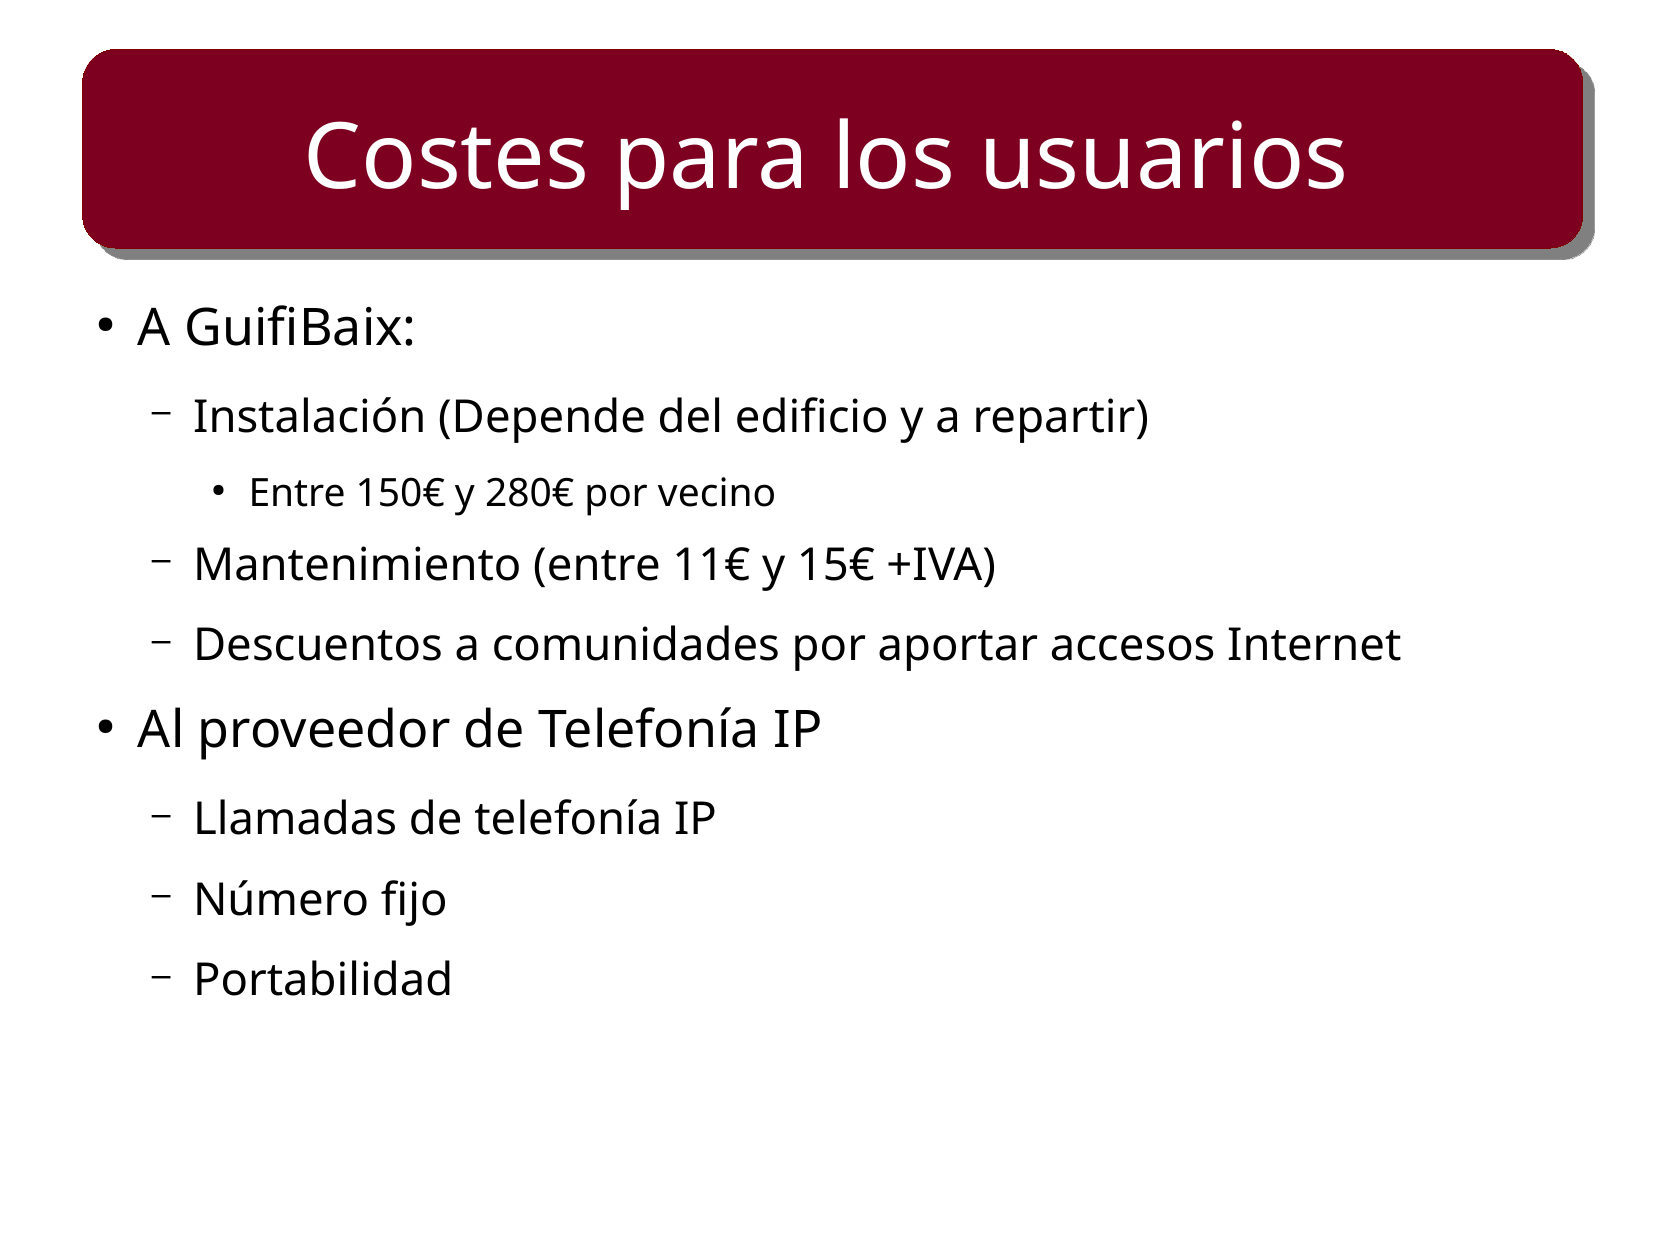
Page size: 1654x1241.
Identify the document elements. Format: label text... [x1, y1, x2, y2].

title Costes para los usuarios [82, 49, 1571, 257]
list A GuifiBaix: Instalación (Depende del edificio y a repartir) Entre 150€ y 280€ por vecino Mantenimiento (entre 11€ y 15€ +IVA) Descuentos a comunidades por aportar accesos Internet Al proveedor de Telefonía IP Llamadas de telefonía IP Número fijo Portabilidad [82, 290, 1571, 1010]
